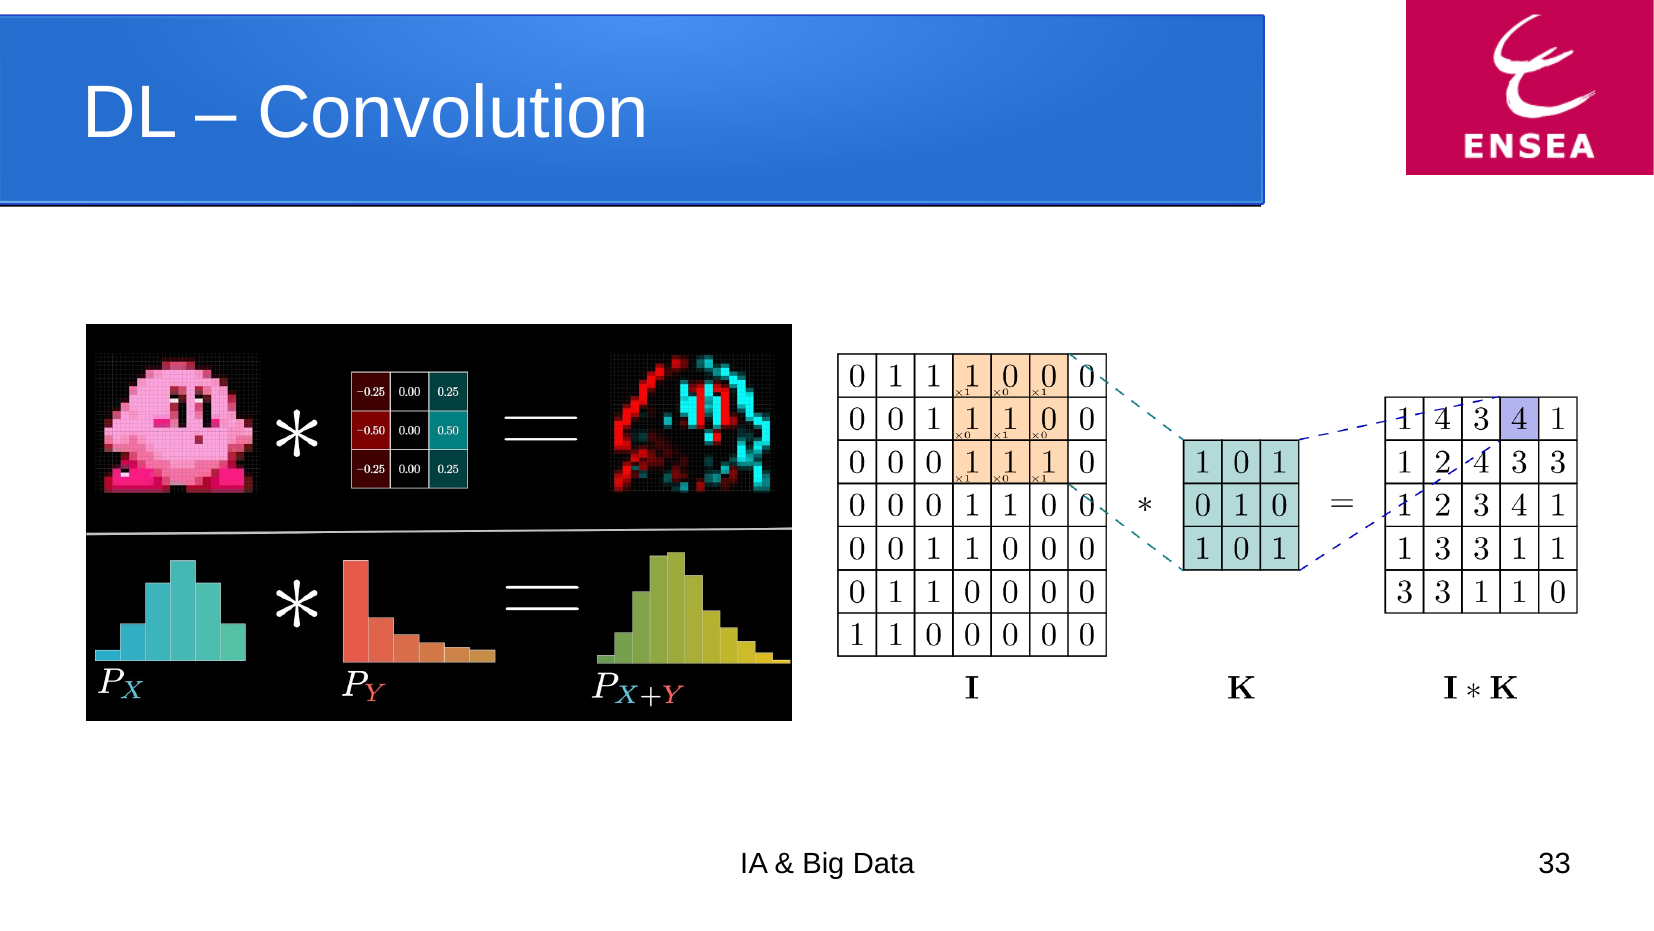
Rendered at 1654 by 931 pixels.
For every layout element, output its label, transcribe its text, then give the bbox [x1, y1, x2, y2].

picture [826, 342, 1588, 709]
picture [1406, 0, 1654, 175]
title DL – Convolution [82, 35, 1235, 189]
picture [86, 324, 792, 721]
